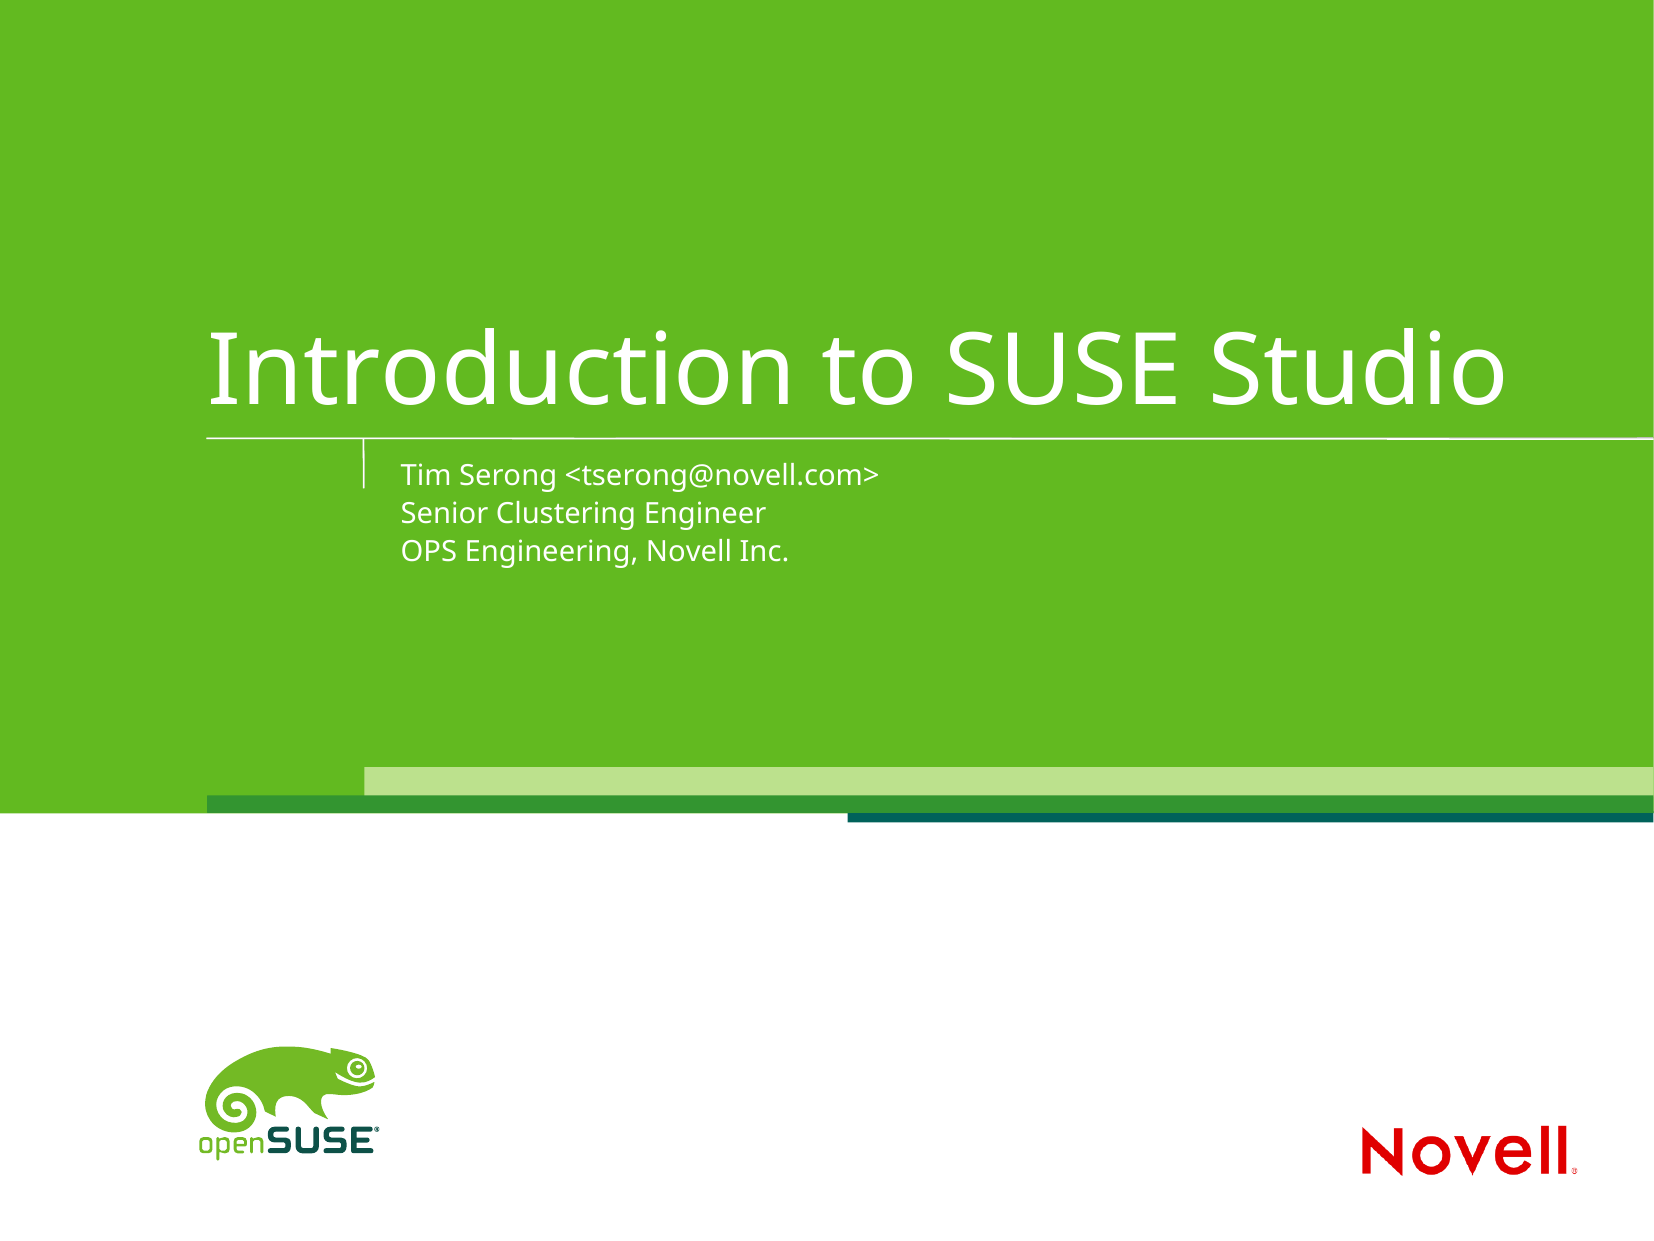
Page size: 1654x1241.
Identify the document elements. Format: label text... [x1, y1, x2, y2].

picture [1352, 1117, 1586, 1184]
subtitle Tim Serong <tserong@novell.com> Senior Clustering Engineer OPS Engineering, Novell Inc. [385, 454, 1268, 576]
title Introduction to SUSE Studio [192, 151, 1530, 428]
